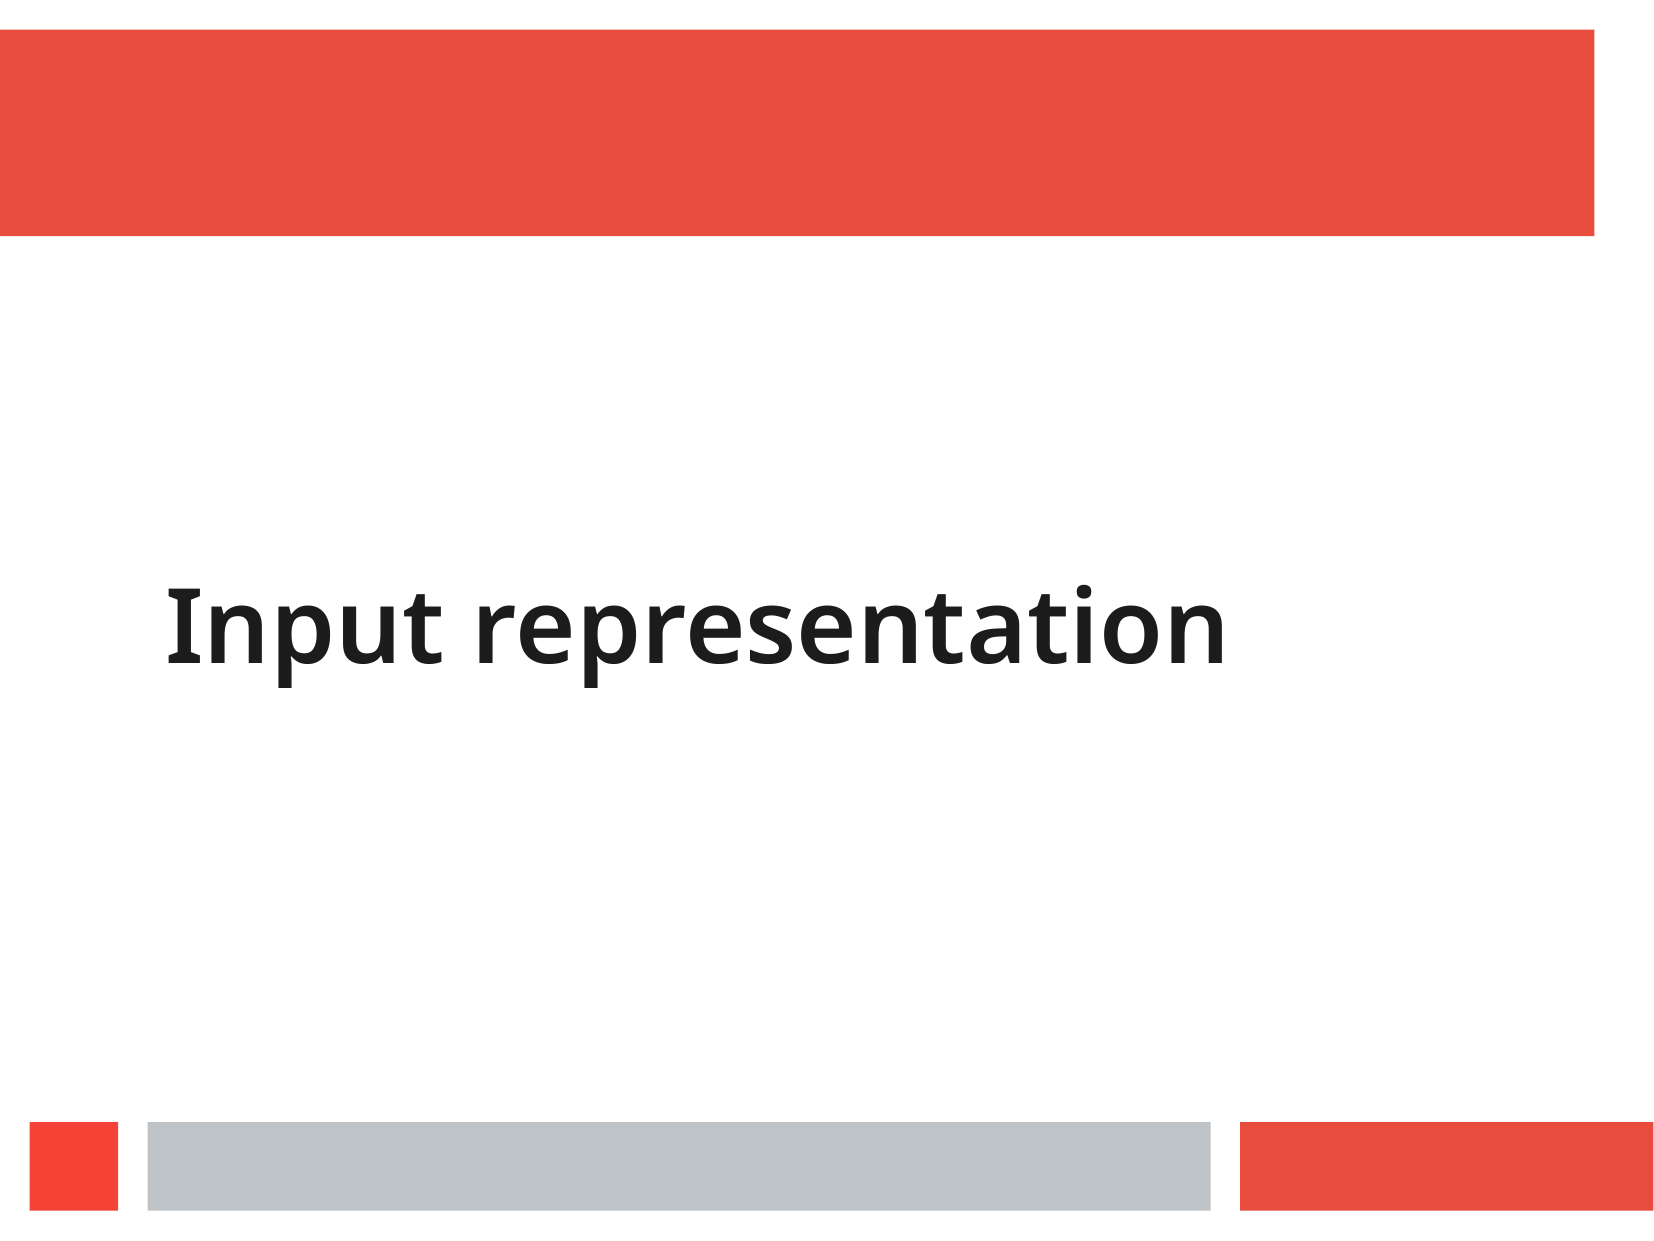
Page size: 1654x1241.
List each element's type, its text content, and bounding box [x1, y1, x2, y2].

list Input representation [165, 552, 1654, 1241]
